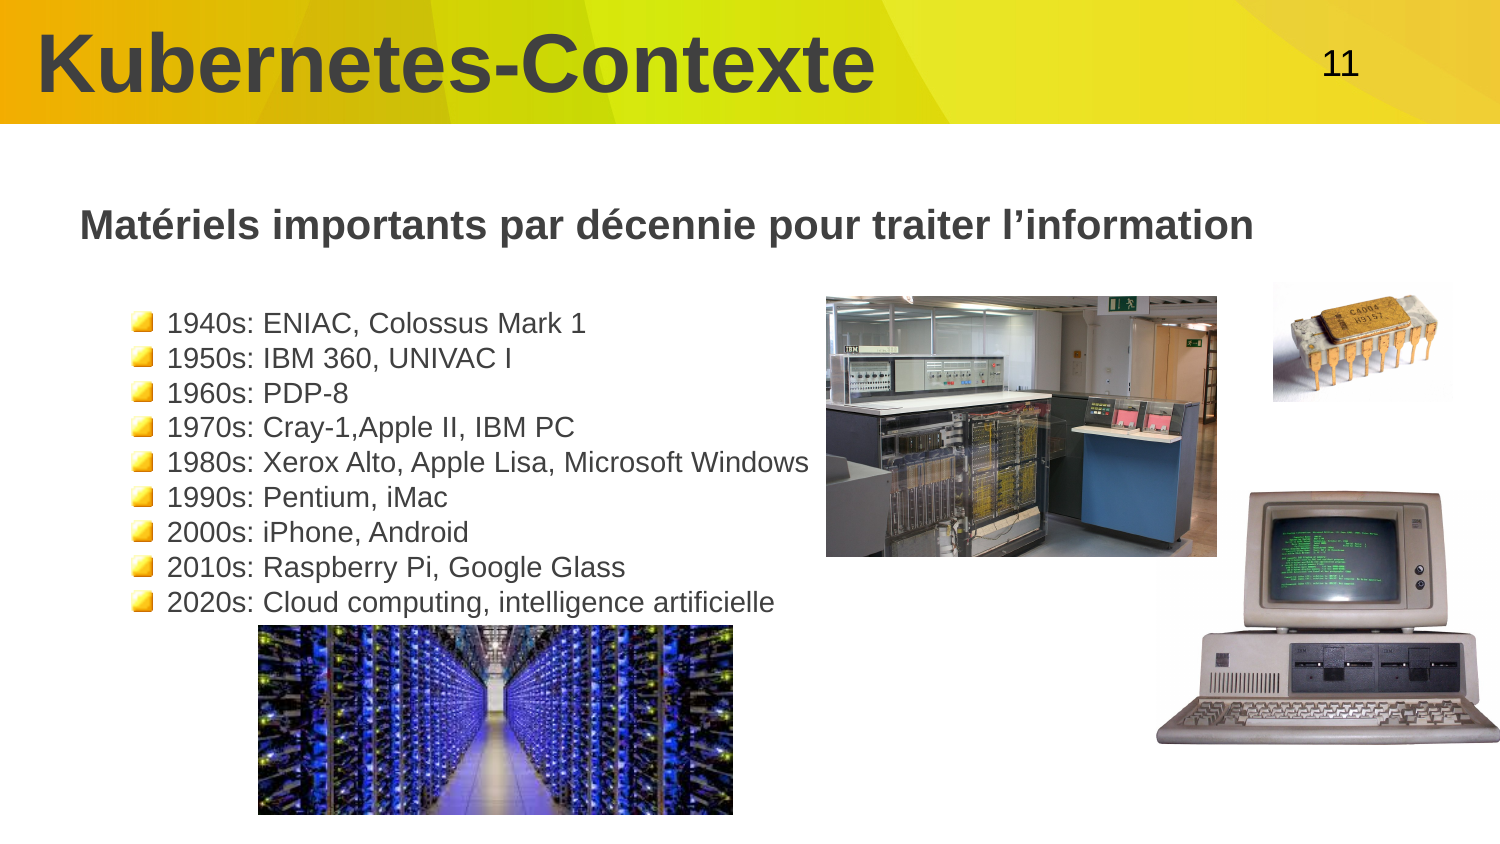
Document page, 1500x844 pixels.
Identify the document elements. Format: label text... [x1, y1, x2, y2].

text_box 1940s: ENIAC, Colossus Mark 1 1950s: IBM 360, UNIVAC I 1960s: PDP-8 1970s: Cray-1,Apple II, IBM PC 1980s: Xerox Alto, Apple Lisa, Microsoft Windows 1990s: Pentium, iMac 2000s: iPhone, Android 2010s: Raspberry Pi, Google Glass 2020s: Cloud computing, intelligence artificielle [66, 296, 981, 721]
text_box <numéro> [1306, 35, 1500, 106]
text_box Kubernetes-Contexte [0, 0, 1498, 130]
text_box Matériels importants par décennie pour traiter l’information [64, 185, 1459, 261]
picture [0, 106, 1500, 844]
